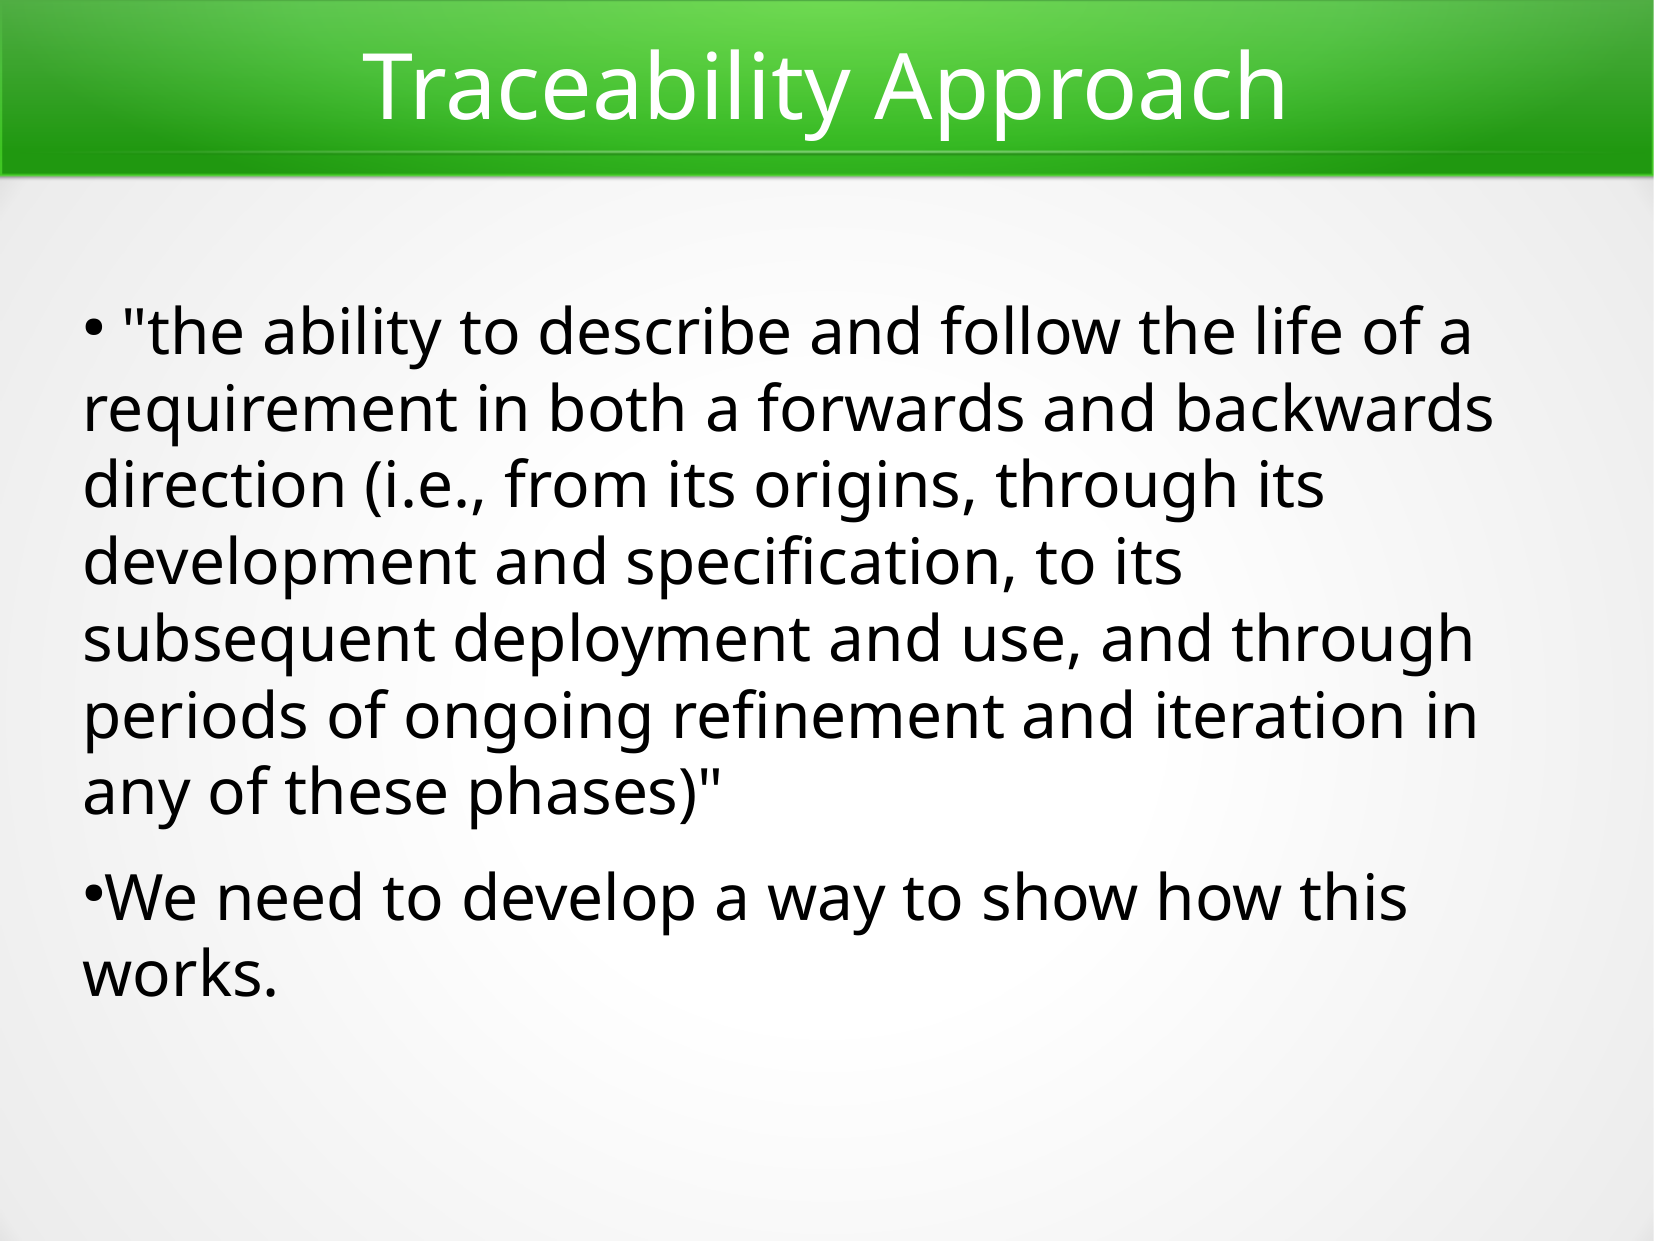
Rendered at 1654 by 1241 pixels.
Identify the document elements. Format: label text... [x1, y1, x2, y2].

title Traceability Approach [82, 11, 1571, 154]
list "the ability to describe and follow the life of a requirement in both a forwards and backwards direction (i.e., from its origins, through its development and specification, to its subsequent deployment and use, and through periods of ongoing refinement and iteration in any of these phases)" We need to develop a way to show how this works. [82, 290, 1501, 1010]
